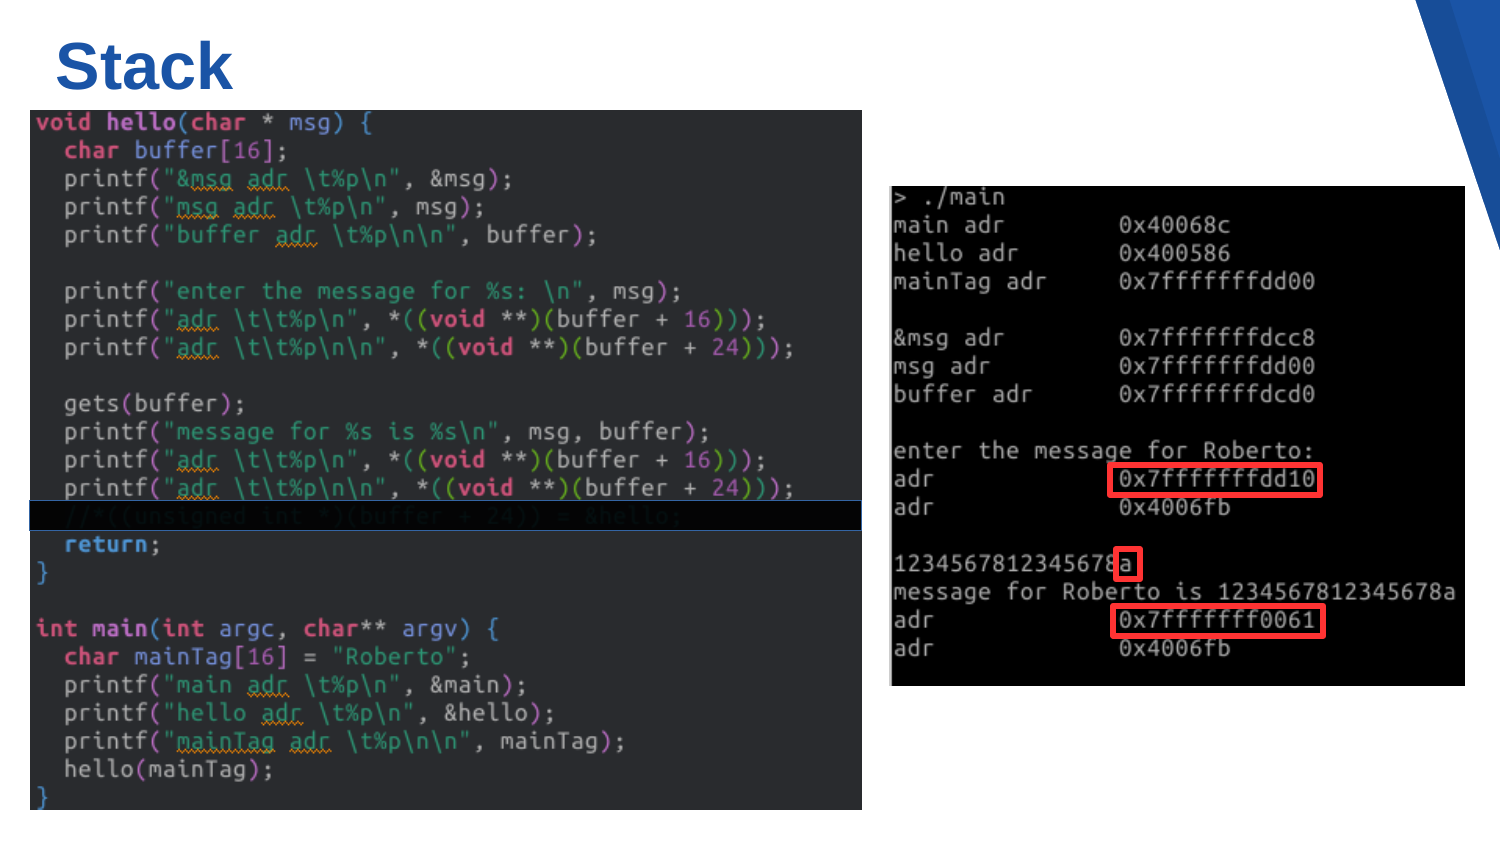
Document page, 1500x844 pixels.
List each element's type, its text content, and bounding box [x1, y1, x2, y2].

picture [889, 186, 1465, 686]
text_box [29, 500, 862, 531]
picture [30, 531, 862, 811]
picture [30, 110, 862, 500]
title Stack [40, 50, 1306, 118]
